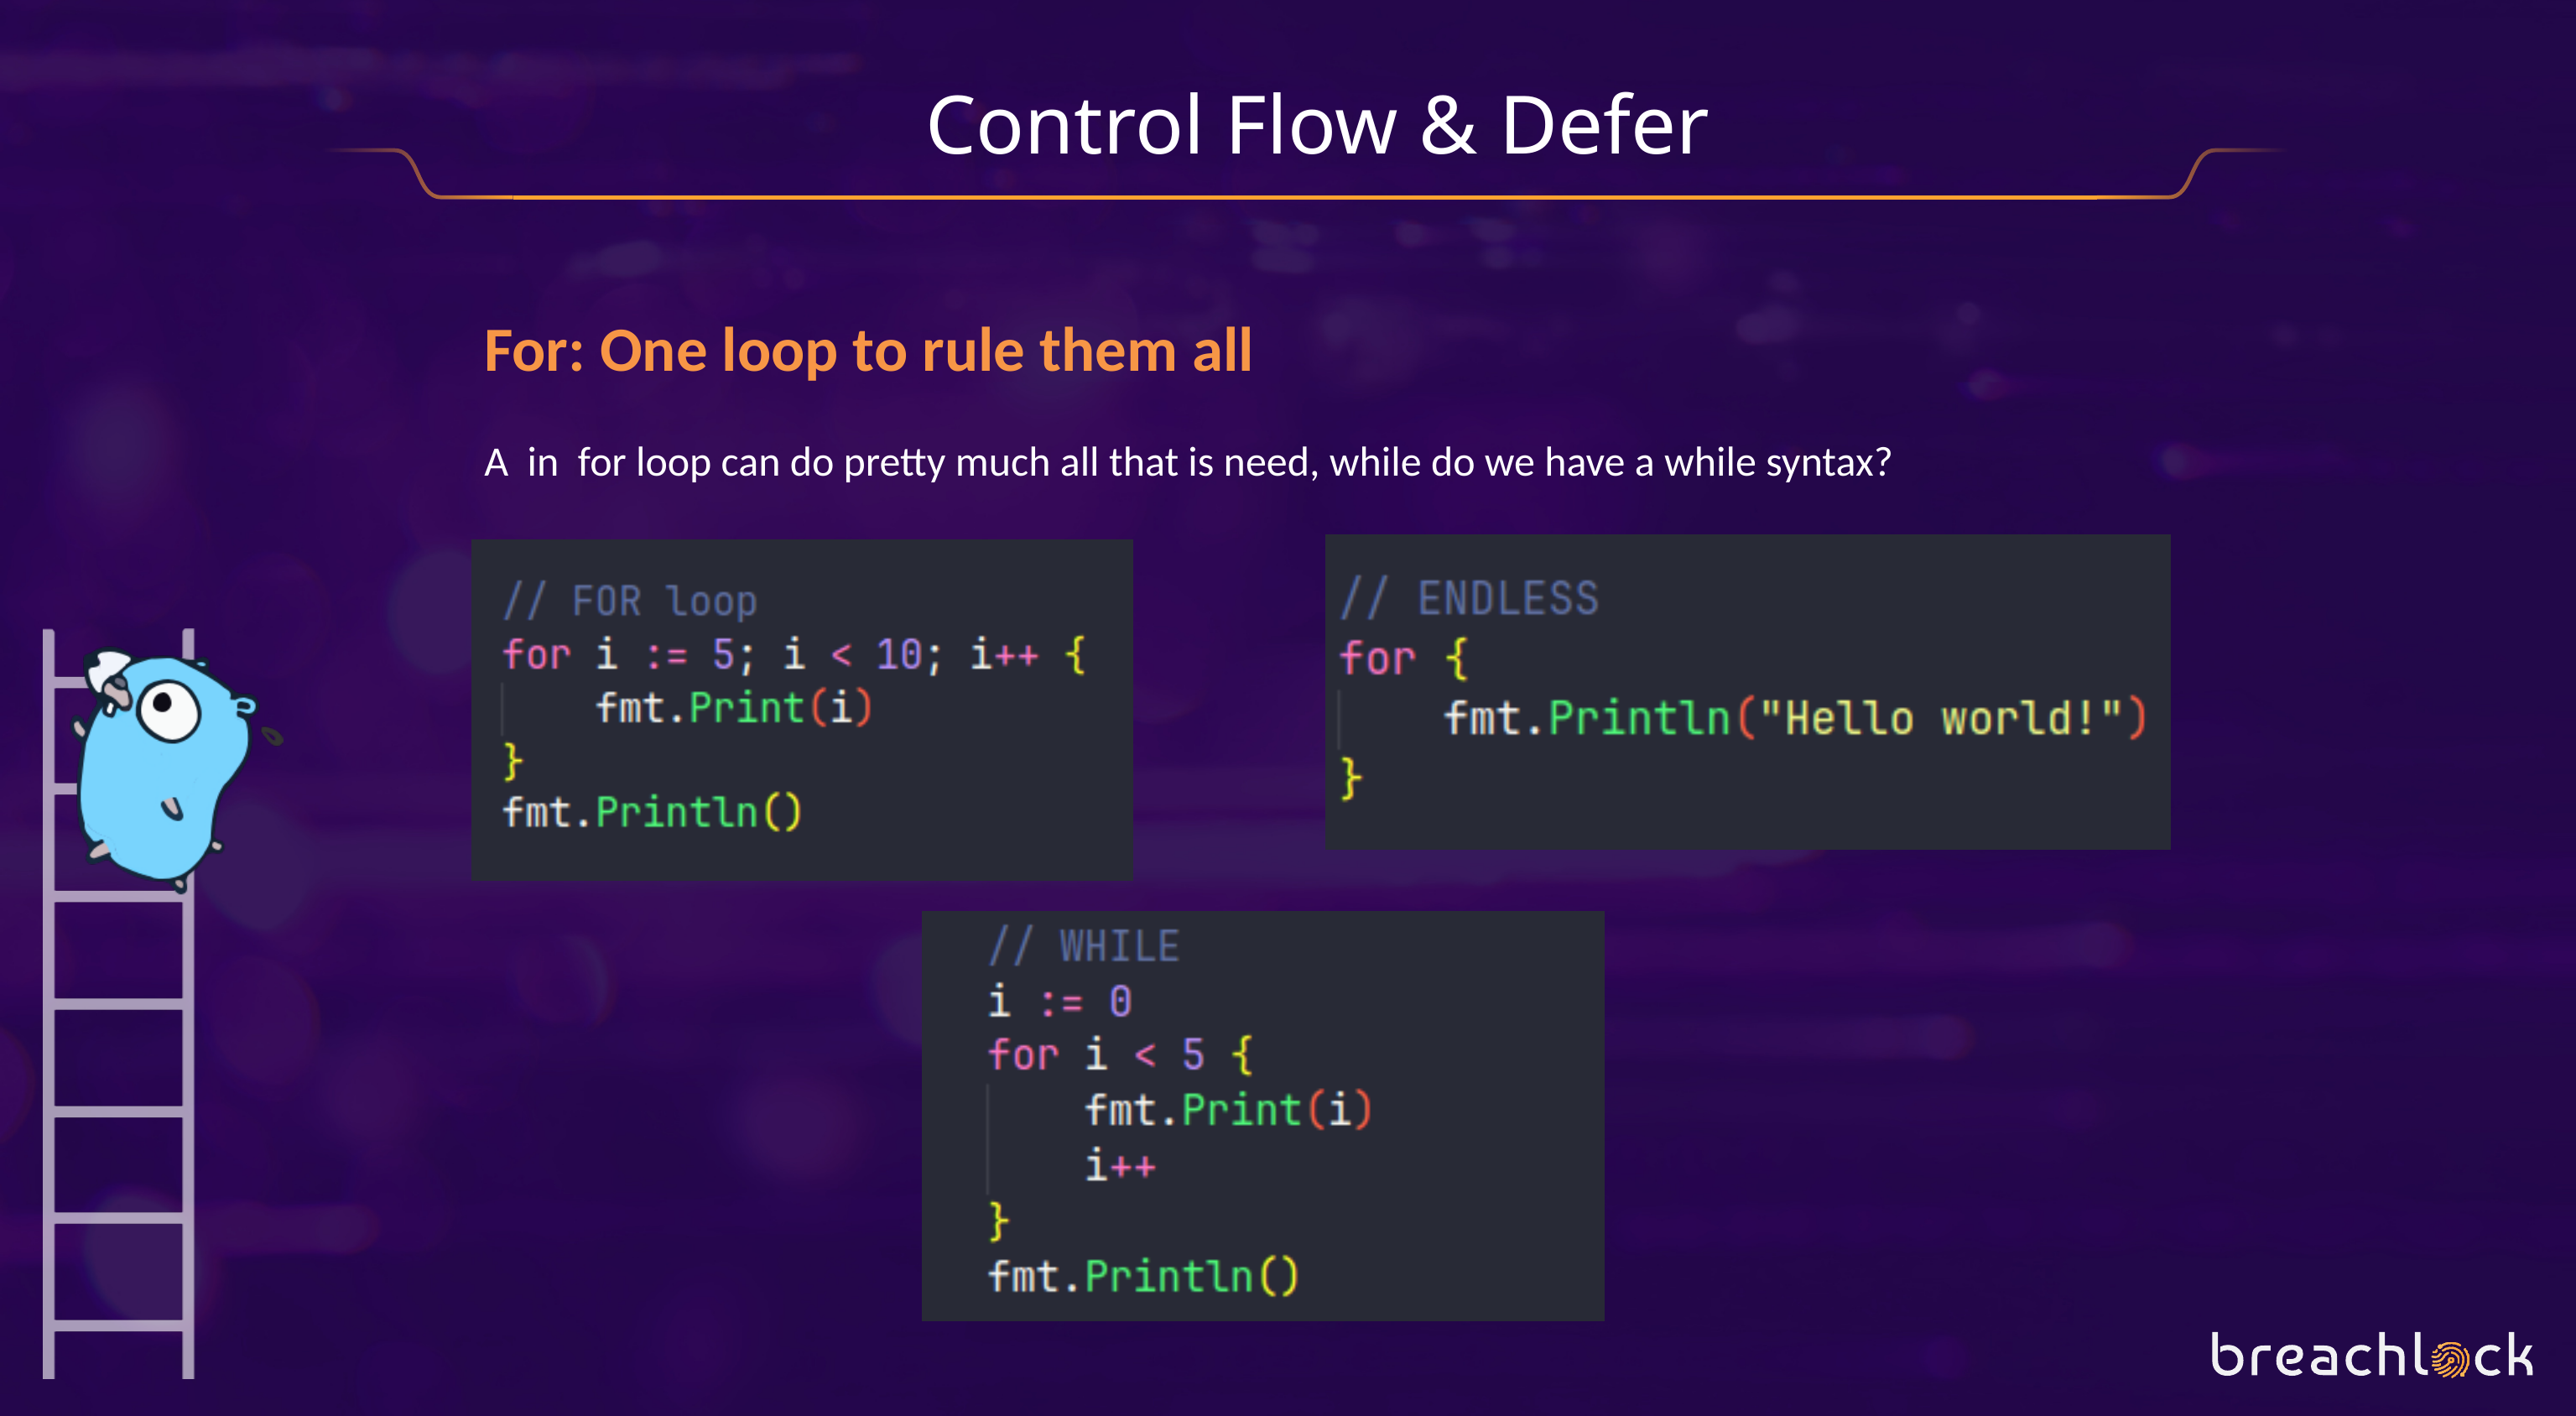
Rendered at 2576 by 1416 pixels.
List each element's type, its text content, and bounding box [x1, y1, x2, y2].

text_box [239, 68, 2370, 279]
text_box [2211, 1330, 2535, 1379]
text_box Control Flow & Defer [440, 84, 2196, 170]
picture [0, 0, 2576, 1416]
text_box For: One loop to rule them all A in for loop can do pretty much all that is need, while do we have a while syntax? [409, 226, 2360, 831]
